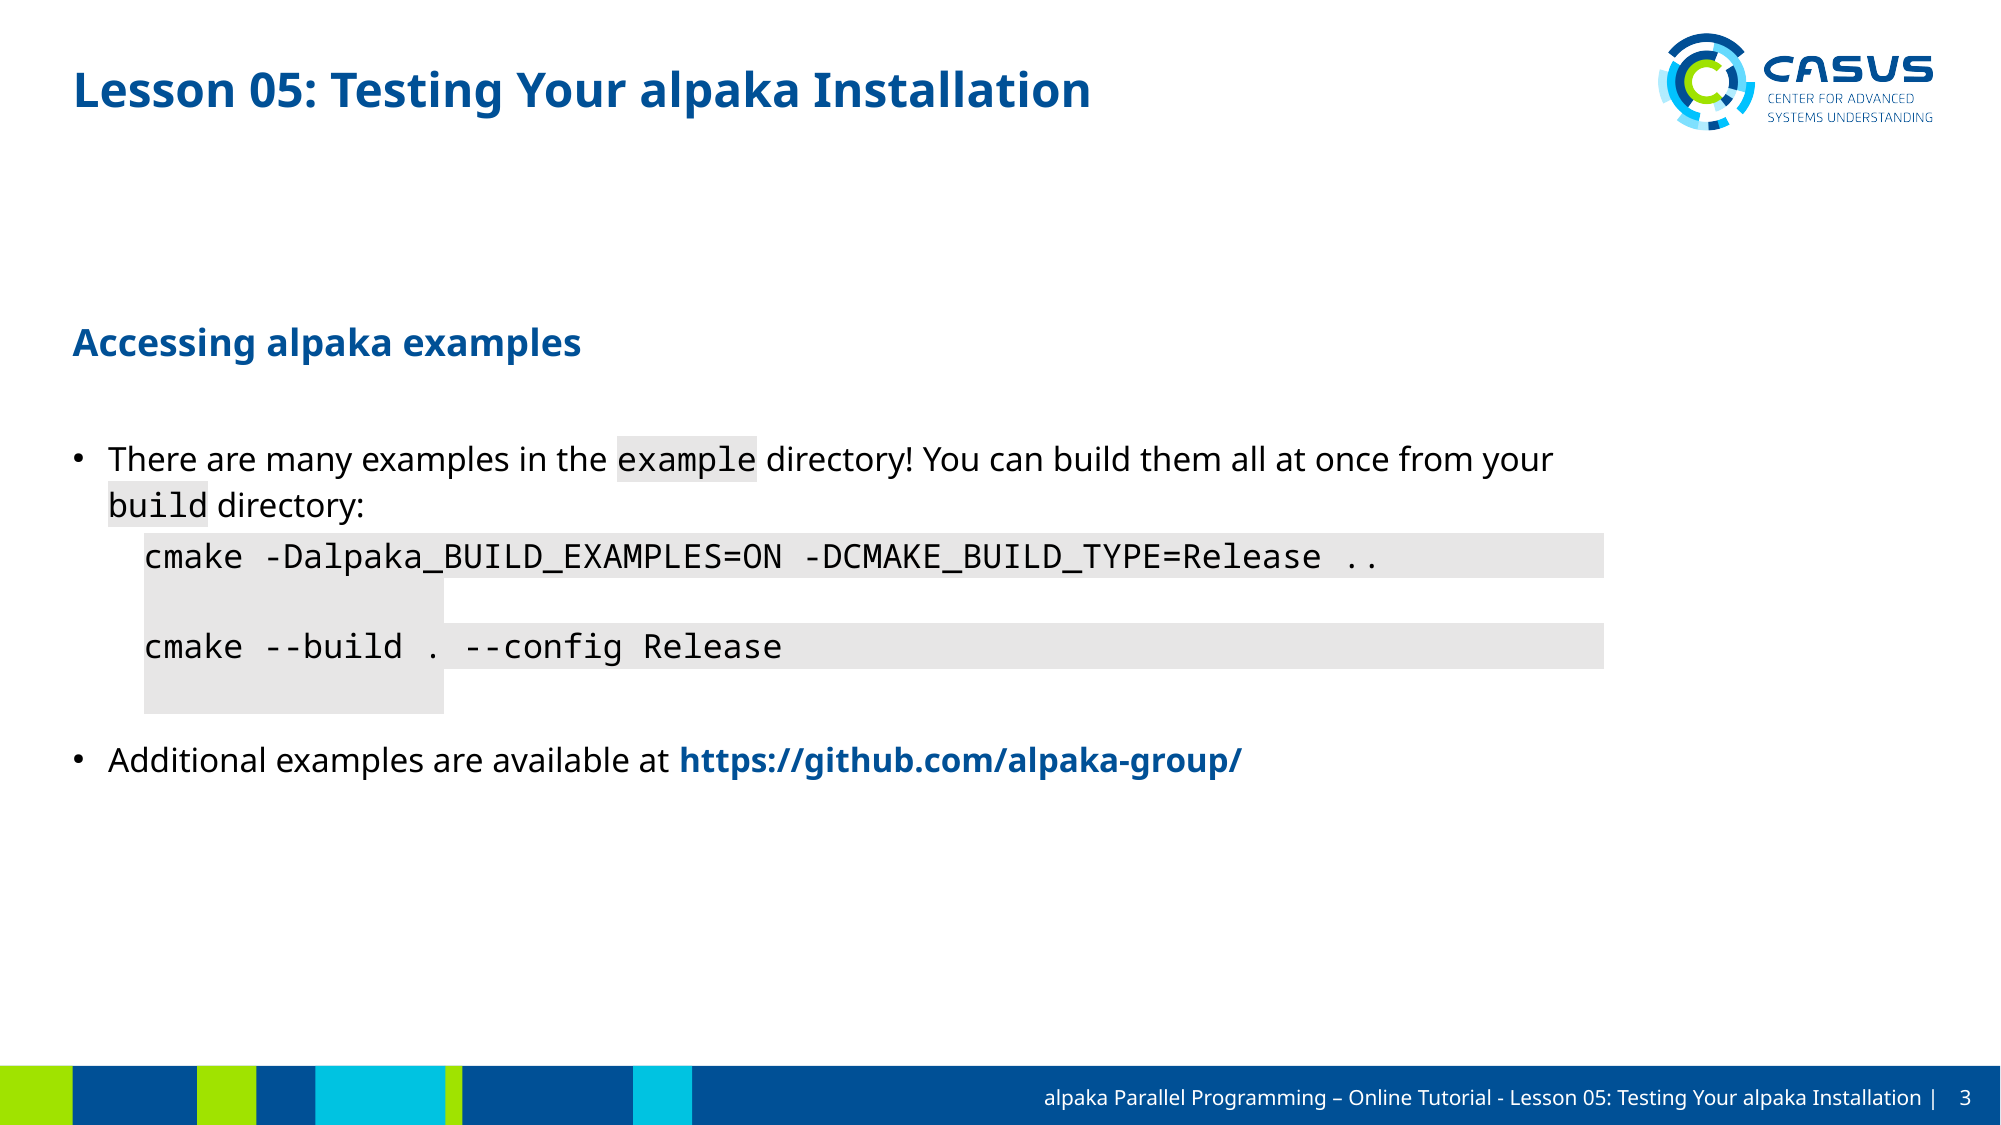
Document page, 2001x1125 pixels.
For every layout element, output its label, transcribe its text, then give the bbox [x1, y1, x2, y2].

list Accessing alpaka examples There are many examples in the example directory! You can build them all at once from your build directory: cmake -Dalpaka_BUILD_EXAMPLES=ON -DCMAKE_BUILD_TYPE=Release .. cmake --build . --config Release Additional examples are available at https://github.com/alpaka-group/ [72, 316, 1620, 979]
title Lesson 05: Testing Your alpaka Installation [72, 54, 1620, 123]
picture [1658, 33, 1933, 131]
